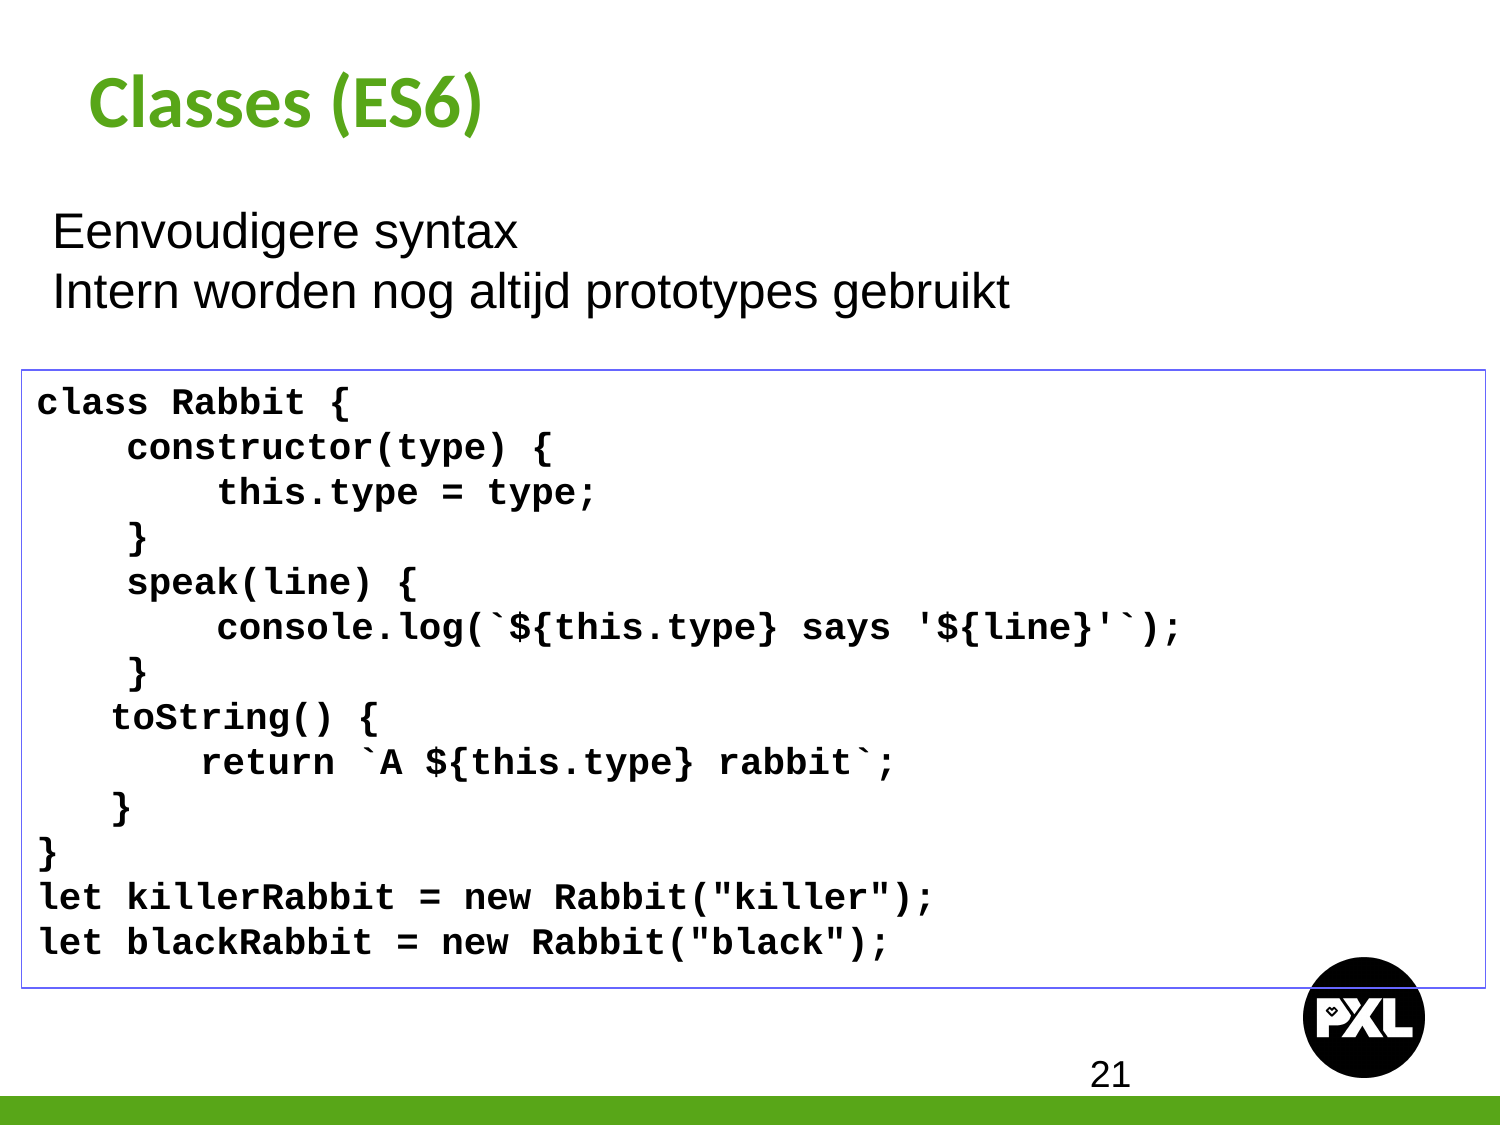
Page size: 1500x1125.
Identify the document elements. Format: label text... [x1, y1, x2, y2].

text_box Eenvoudigere syntax Intern worden nog altijd prototypes gebruikt [37, 183, 1500, 352]
text_box <number> [1074, 1042, 1304, 1103]
picture [1303, 989, 1425, 1078]
text_box Classes (ES6) [75, 45, 1425, 183]
text_box class Rabbit { constructor(type) { this.type = type; } speak(line) { console.log(`${this.type} says '${line}'`); } toString() { return `A ${this.type} rabbit`; } } let killerRabbit = new Rabbit("killer"); let blackRabbit = new Rabbit("black"); [21, 369, 1486, 989]
